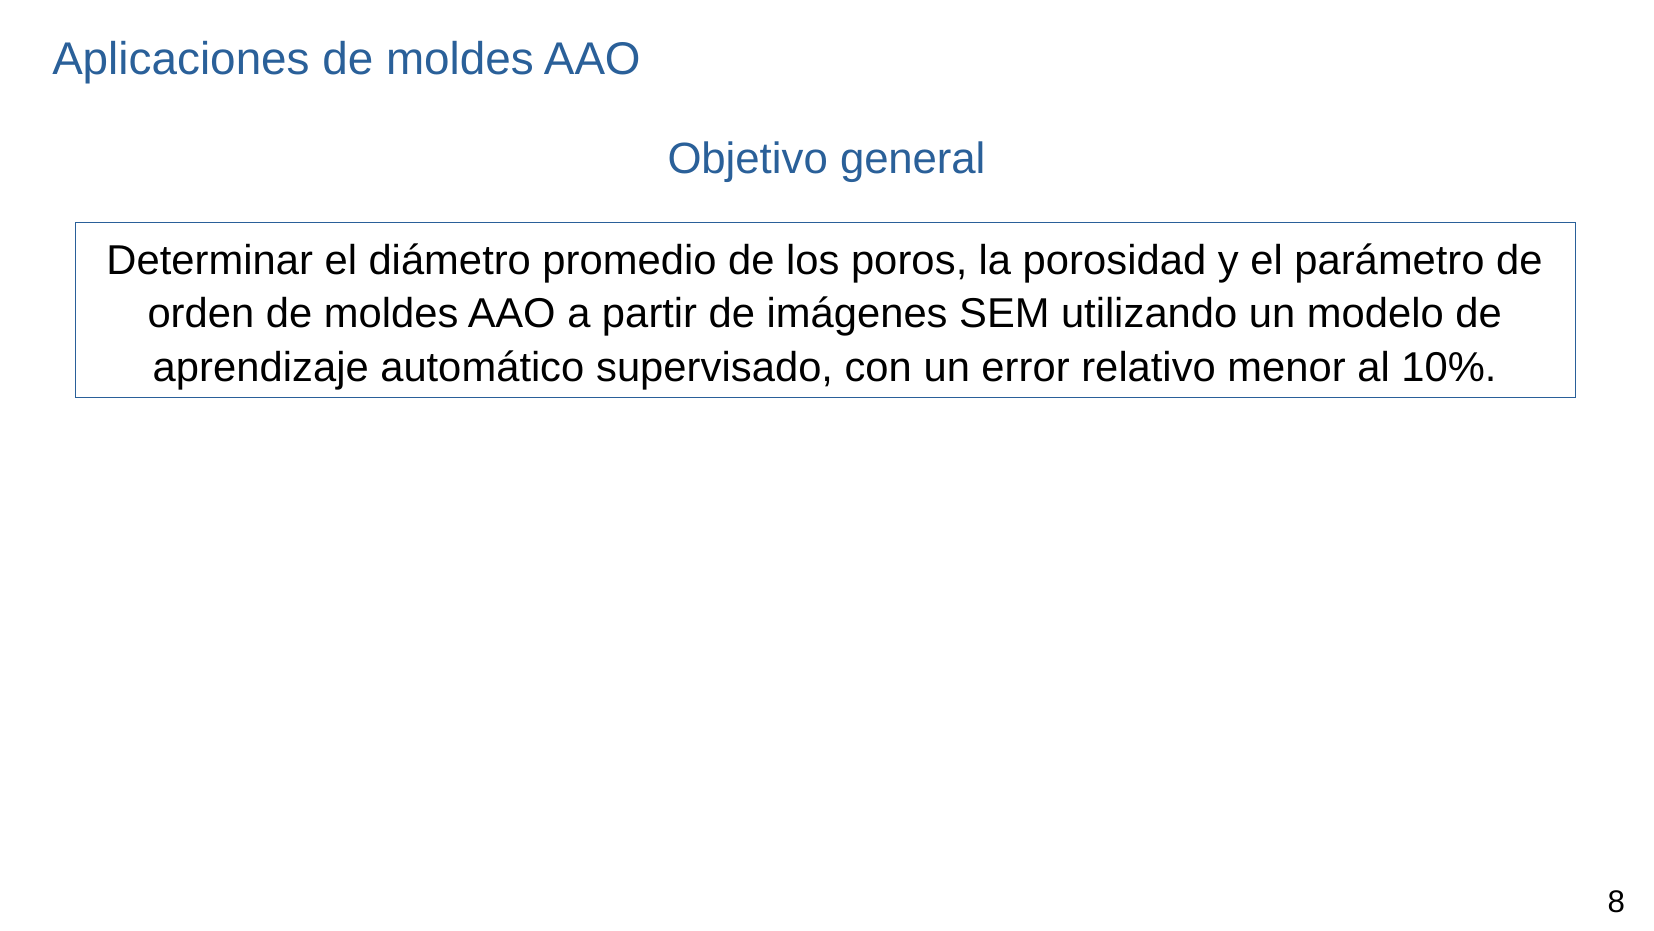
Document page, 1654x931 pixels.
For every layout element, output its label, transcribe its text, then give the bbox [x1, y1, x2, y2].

text_box <number> [1537, 877, 1641, 927]
text_box Objetivo general [652, 126, 1001, 191]
text_box Determinar el diámetro promedio de los poros, la porosidad y el parámetro de orden de moldes AAO a partir de imágenes SEM utilizando un modelo de aprendizaje automático supervisado, con un error relativo menor al 10%. [75, 222, 1576, 398]
text_box Aplicaciones de moldes AAO [37, 25, 655, 92]
